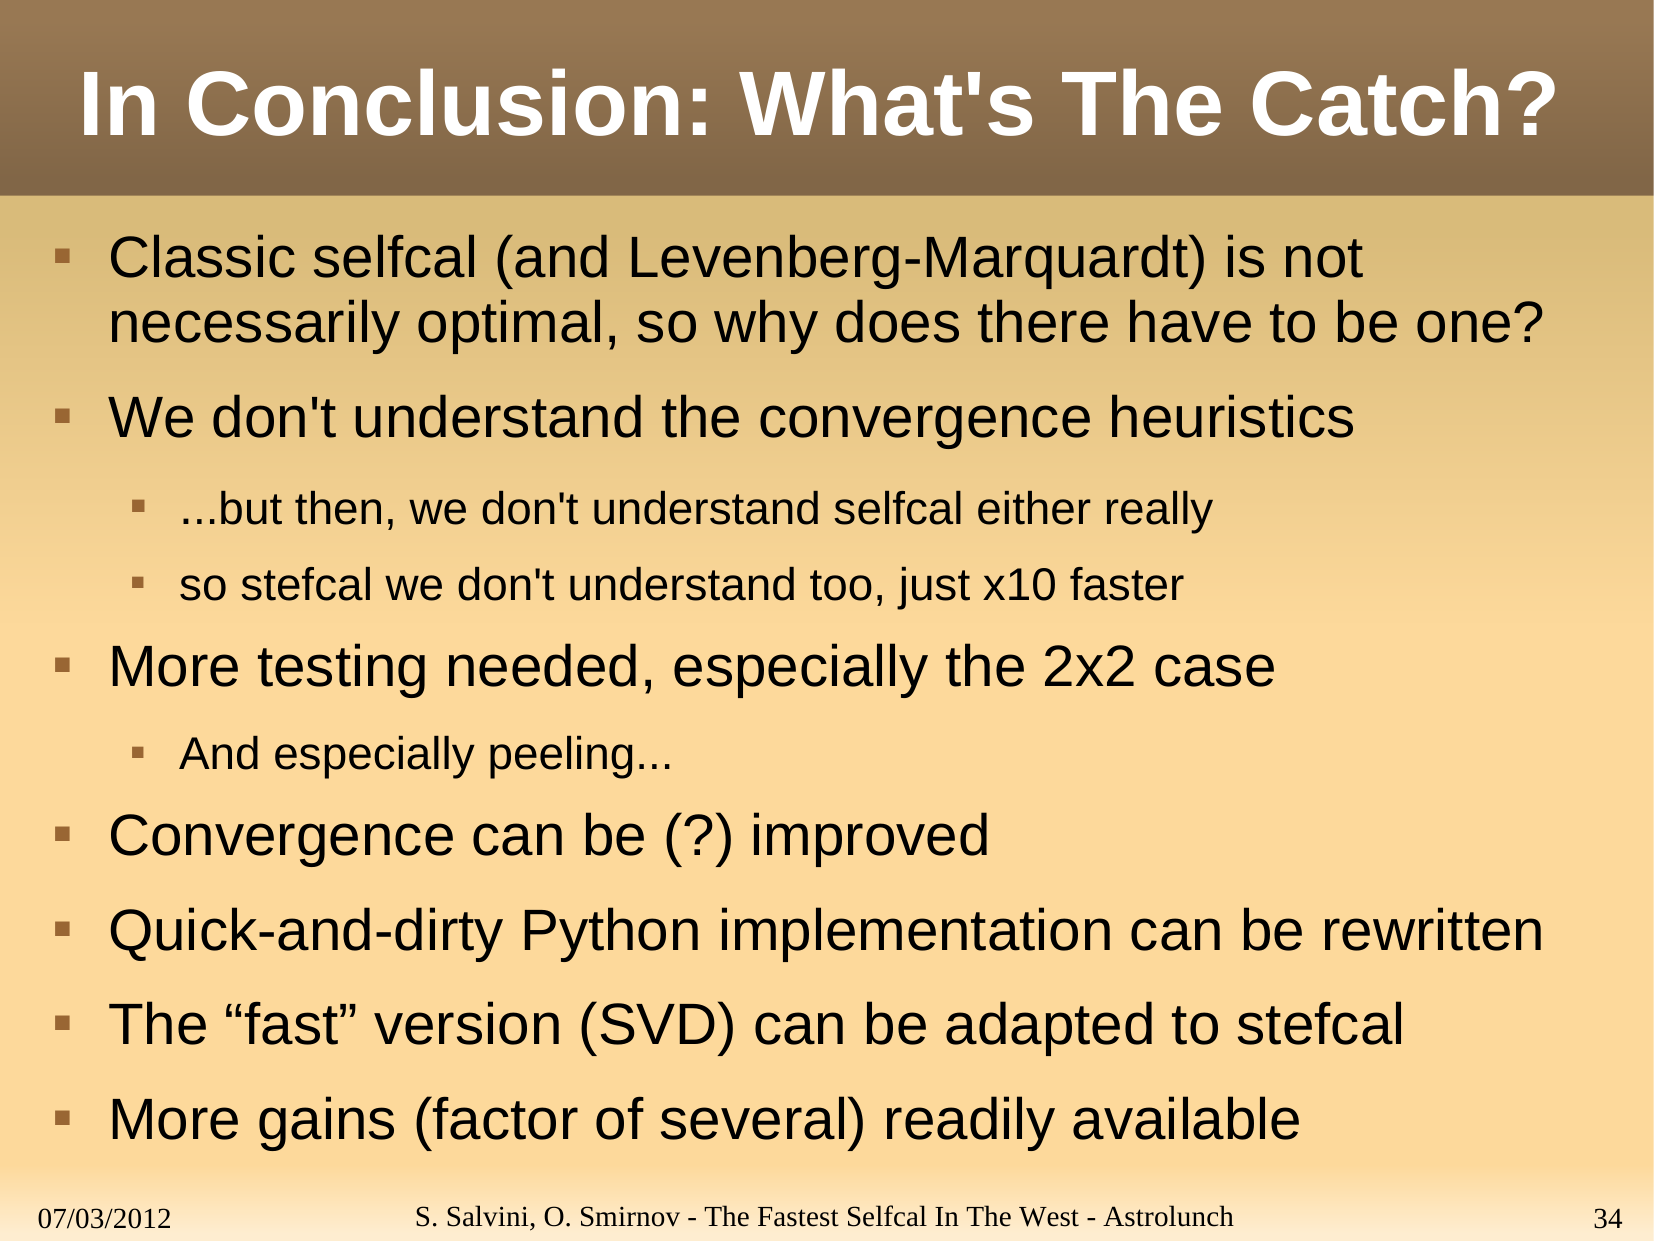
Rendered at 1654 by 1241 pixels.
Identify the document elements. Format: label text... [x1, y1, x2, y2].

title In Conclusion: What's The Catch? [76, 7, 1565, 200]
list Classic selfcal (and Levenberg-Marquardt) is not necessarily optimal, so why does there have to be one? We don't understand the convergence heuristics ...but then, we don't understand selfcal either really so stefcal we don't understand too, just x10 faster More testing needed, especially the 2x2 case And especially peeling... Convergence can be (?) improved Quick-and-dirty Python implementation can be rewritten The “fast” version (SVD) can be adapted to stefcal More gains (factor of several) readily available [37, 225, 1613, 1163]
picture [0, 0, 1654, 1241]
